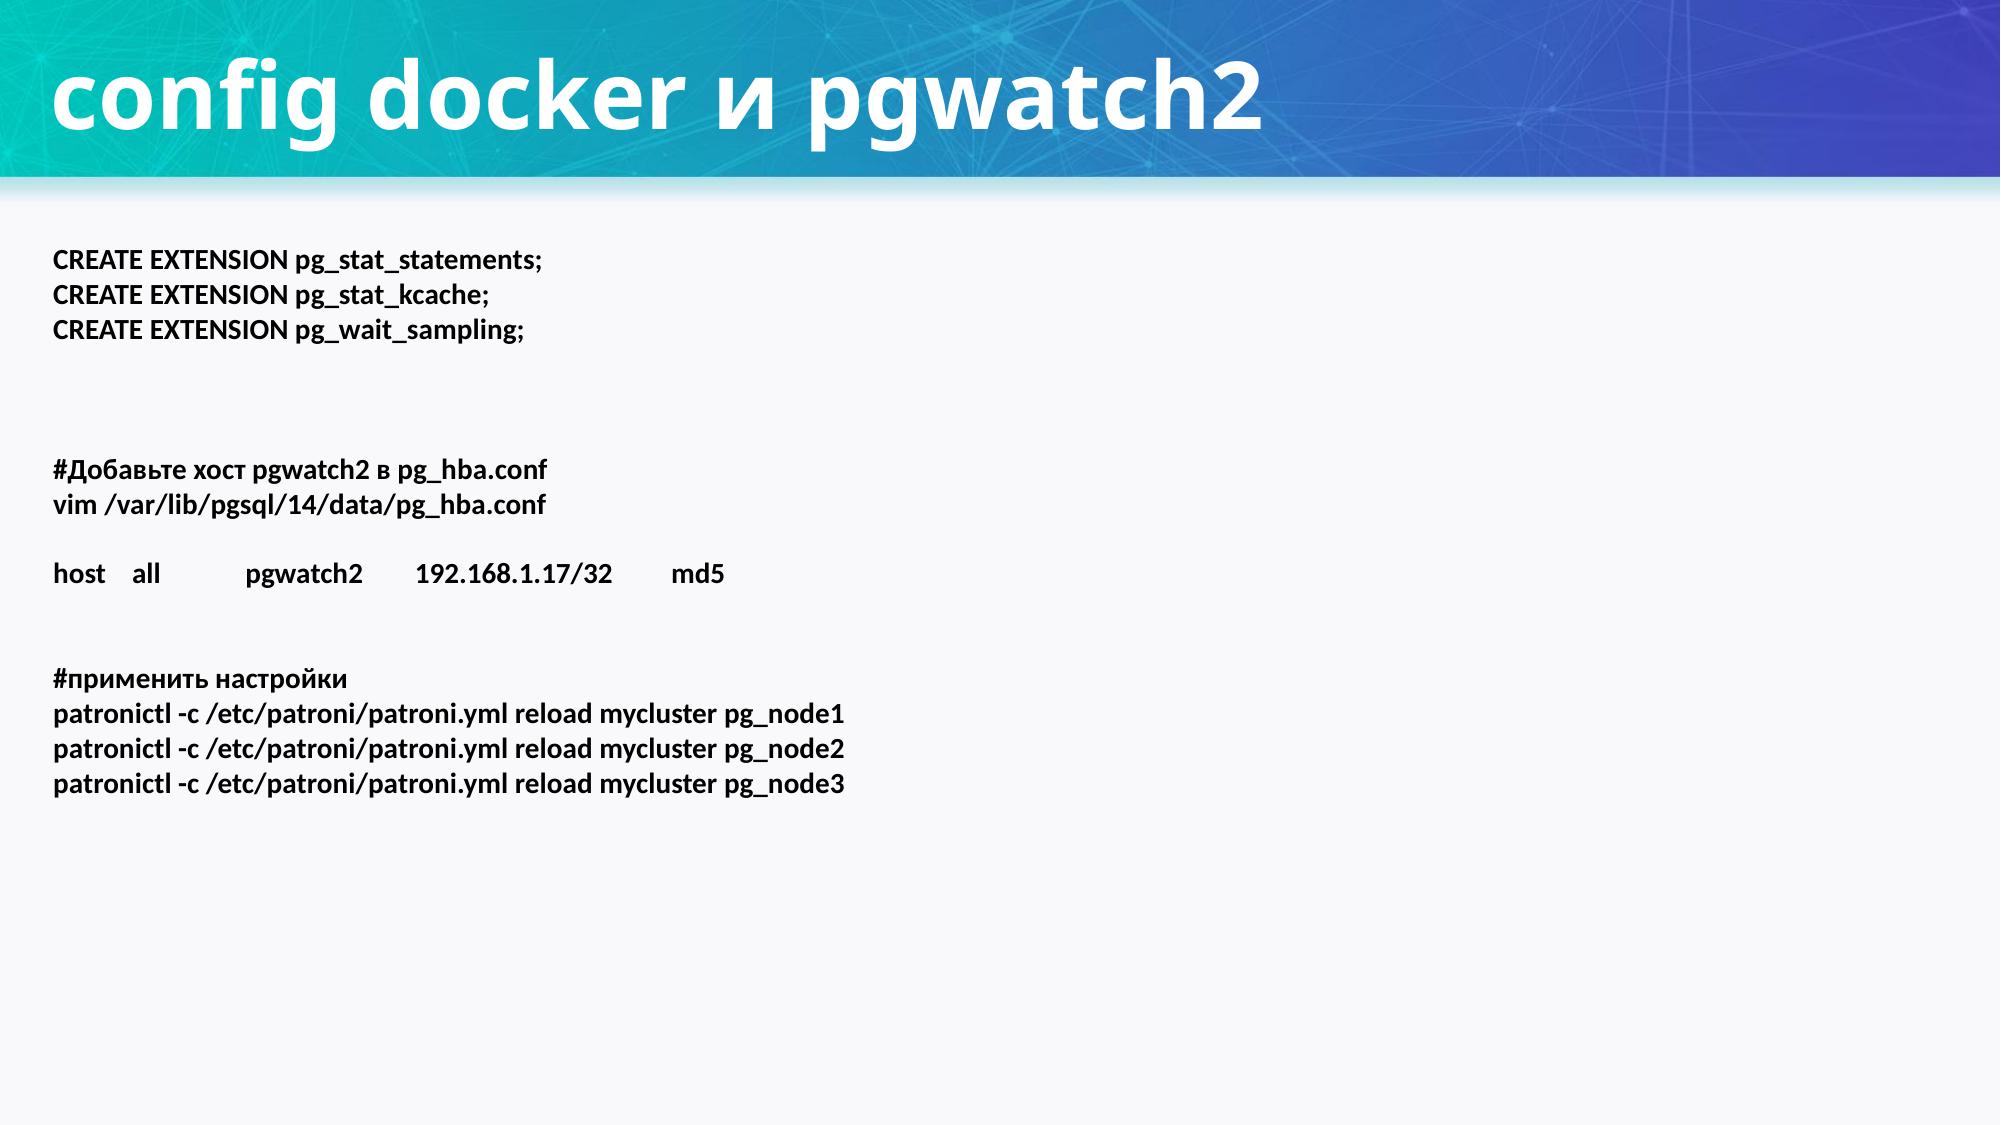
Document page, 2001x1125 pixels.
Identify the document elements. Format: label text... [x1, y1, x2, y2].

text_box config docker и pgwatch2 [825, 88, 845, 119]
text_box config docker и pgwatch2 [384, 88, 405, 119]
text_box config docker и pgwatch2 [50, 58, 1882, 140]
text_box config docker и pgwatch2 [882, 88, 903, 119]
text_box CREATE EXTENSION pg_stat_statements; CREATE EXTENSION pg_stat_kcache; CREATE EXTENSION pg_wait_sampling; #Добавьте хост pgwatch2 в pg_hba.conf vim /var/lib/pgsql/14/data/pg_hba.conf host all pgwatch2 192.168.1.17/32 md5 #применить настройки patronictl -c /etc/patroni/patroni.yml reload mycluster pg_node1 patronictl -c /etc/patroni/patroni.yml reload mycluster pg_node2 patronictl -c /etc/patroni/patroni.yml reload mycluster pg_node3 [38, 225, 2000, 885]
text_box config docker и pgwatch2 [301, 88, 322, 119]
picture [0, 0, 2000, 1125]
